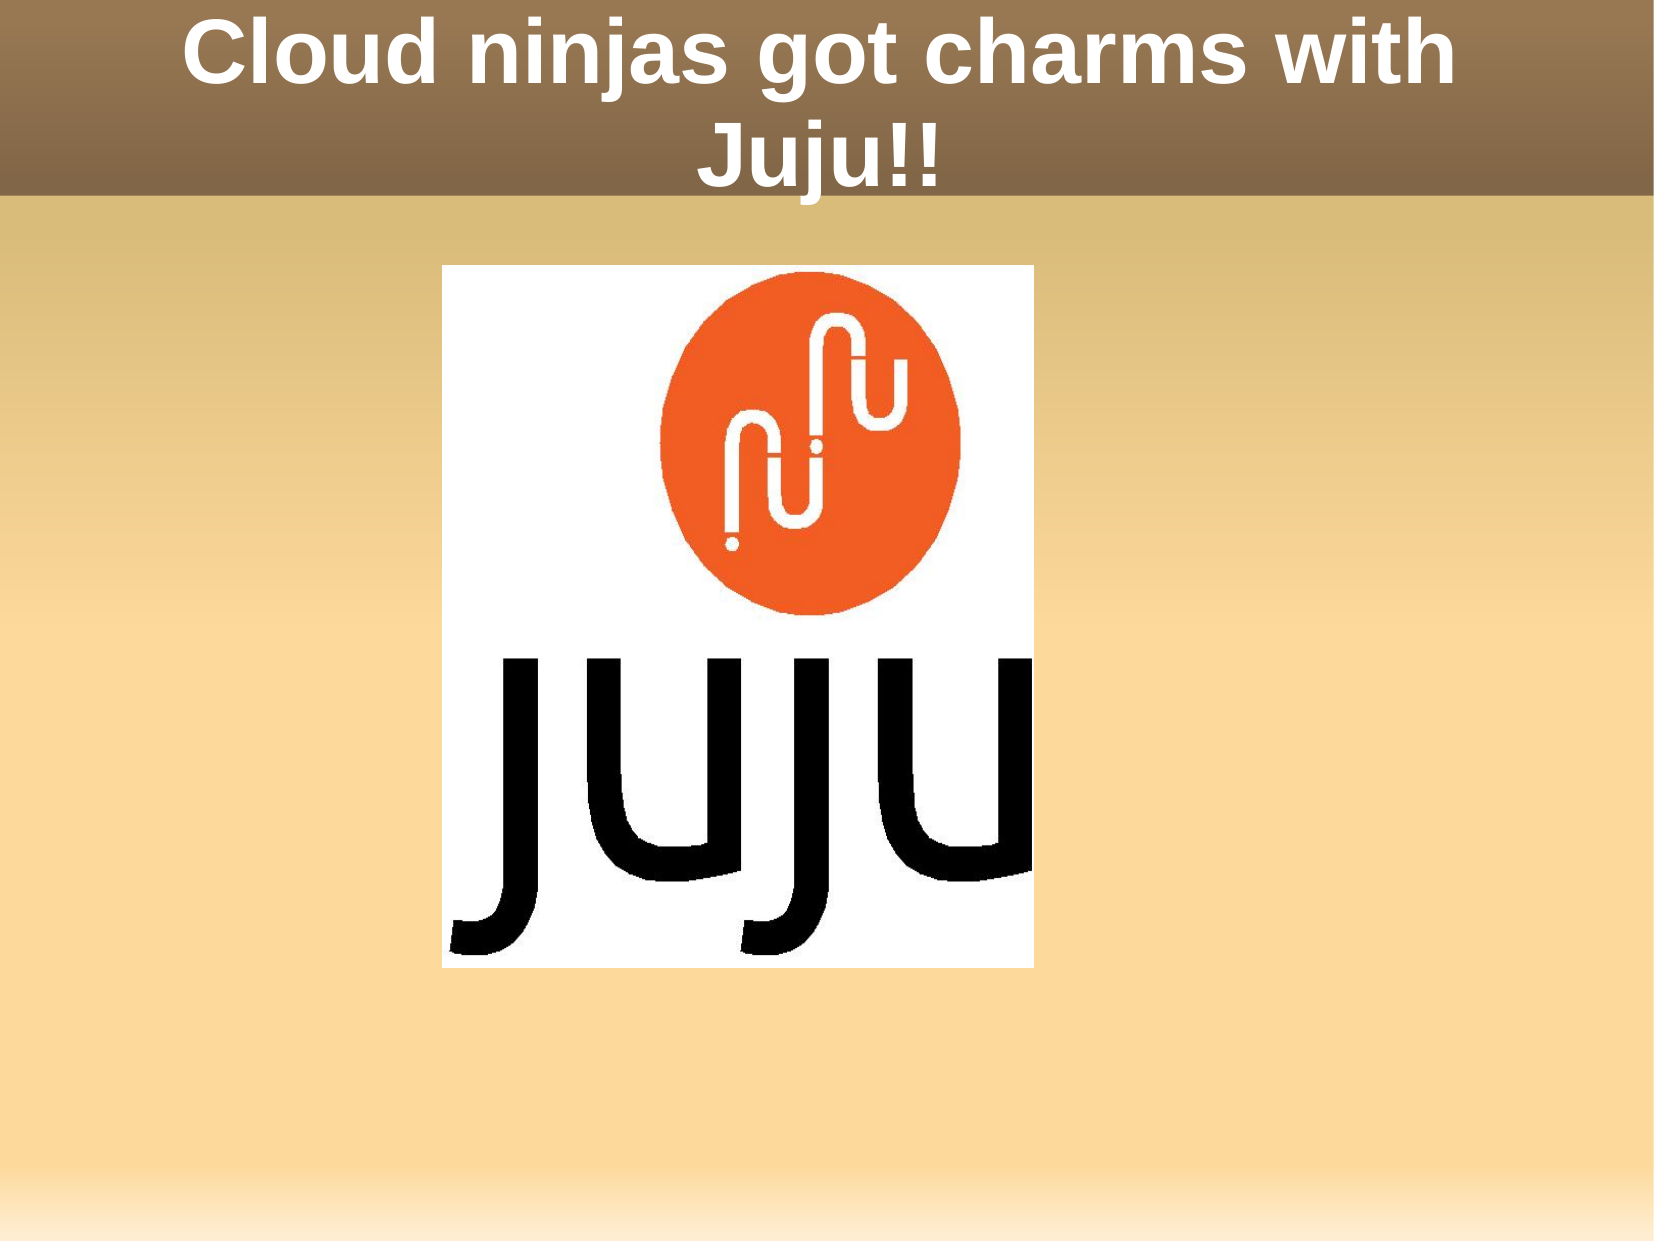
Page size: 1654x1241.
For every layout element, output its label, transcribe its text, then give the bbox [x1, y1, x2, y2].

title Cloud ninjas got charms with Juju!! [76, 0, 1565, 208]
list [82, 290, 1571, 1109]
picture [0, 0, 1654, 1241]
